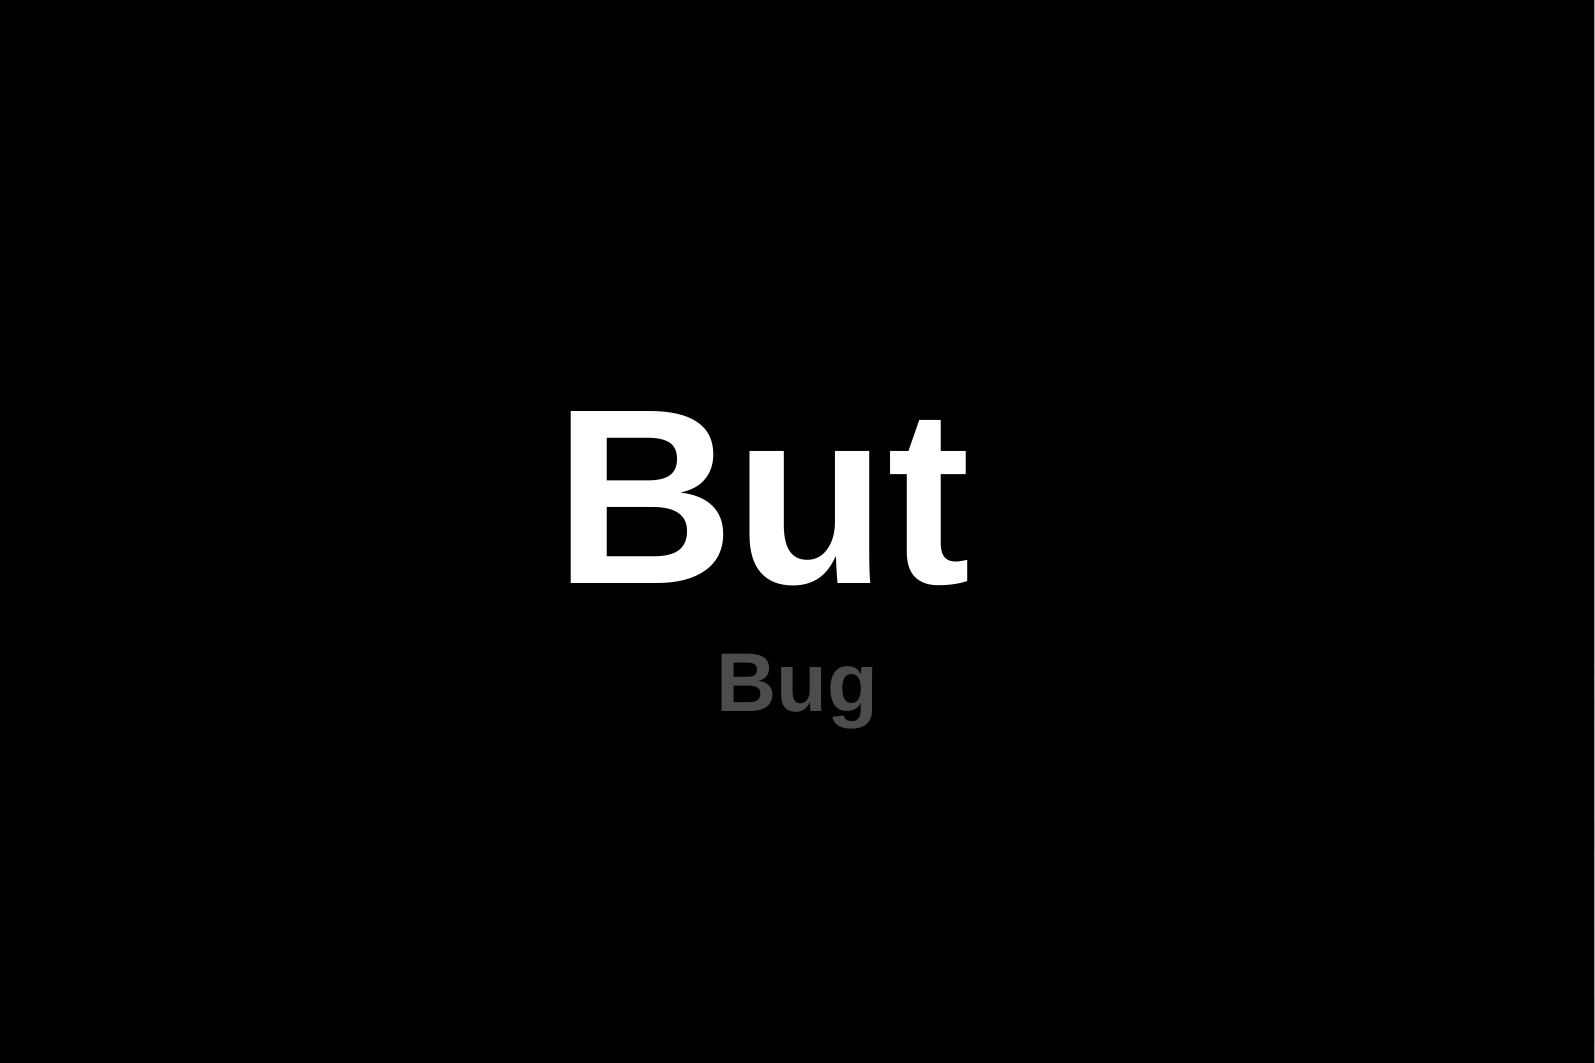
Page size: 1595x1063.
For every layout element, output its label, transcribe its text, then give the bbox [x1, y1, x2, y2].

subtitle But Bug [0, 0, 1595, 1063]
